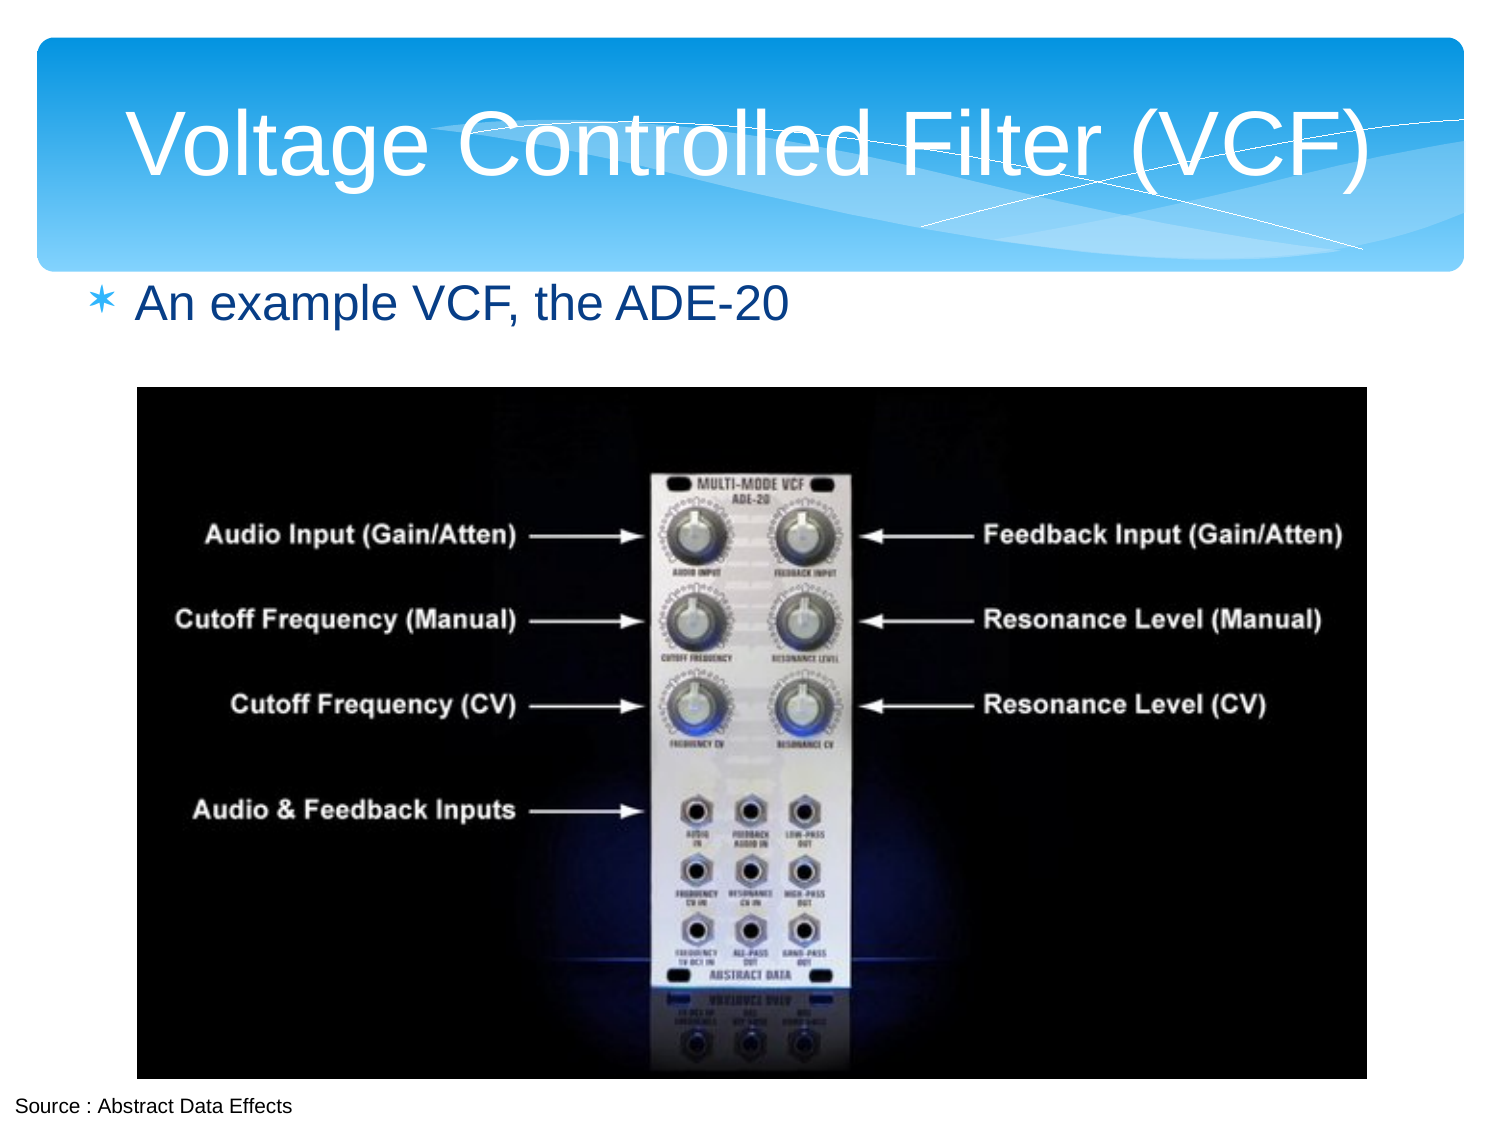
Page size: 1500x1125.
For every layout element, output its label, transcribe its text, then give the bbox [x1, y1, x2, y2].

picture [137, 387, 1367, 1079]
list An example VCF, the ADE-20 [75, 262, 1426, 1005]
text_box Source : Abstract Data Effects [0, 1084, 331, 1125]
title Voltage Controlled Filter (VCF) [75, 45, 1426, 233]
